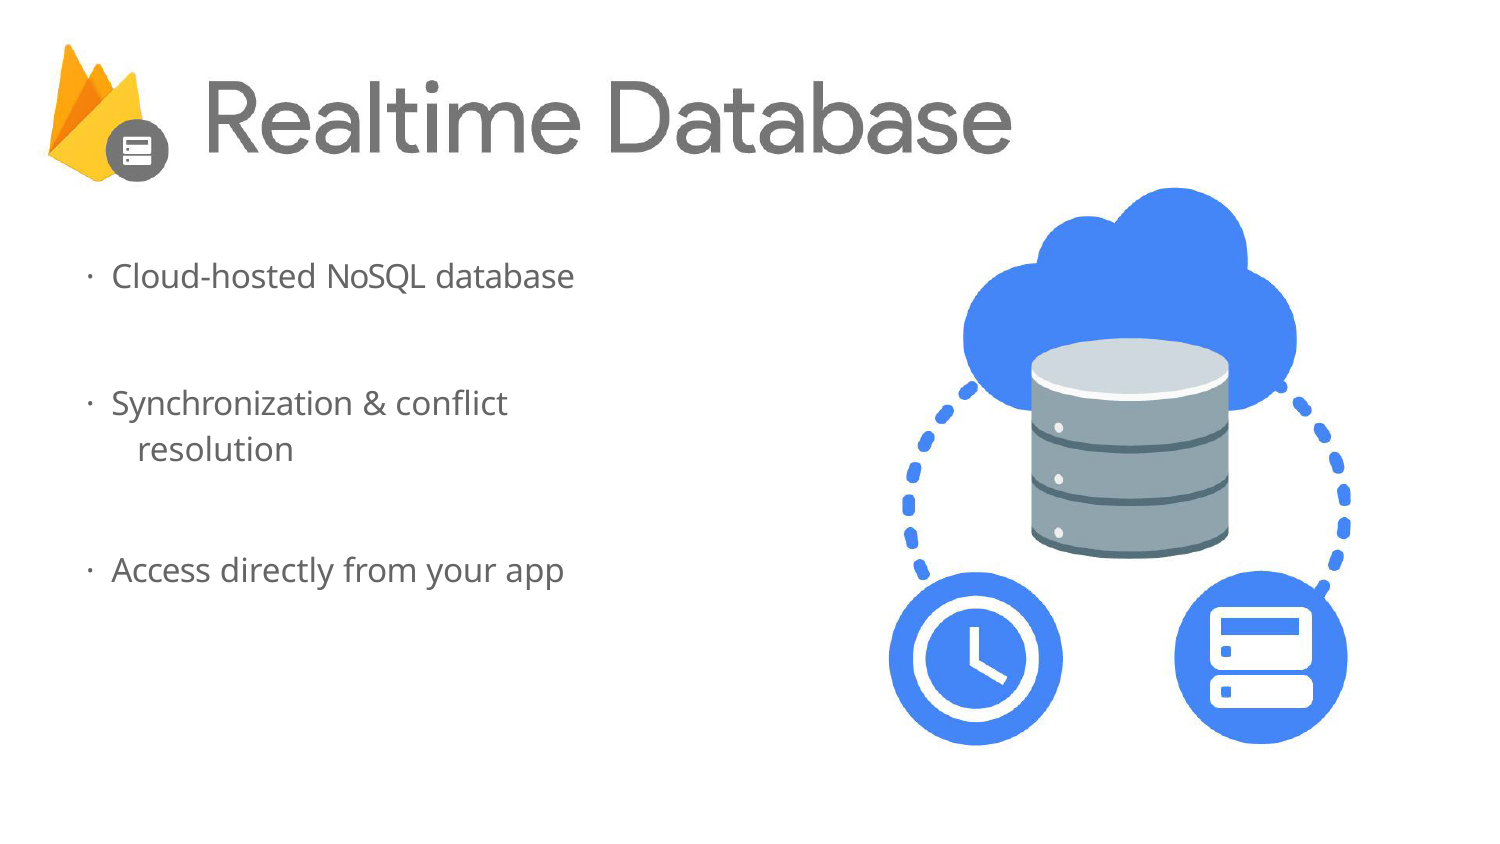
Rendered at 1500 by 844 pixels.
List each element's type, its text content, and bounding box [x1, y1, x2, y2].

text_box [0, 0, 1500, 843]
text_box Cloud-hosted NoSQL database Synchronization & conflict resolution Access directly from your app [78, 255, 800, 762]
